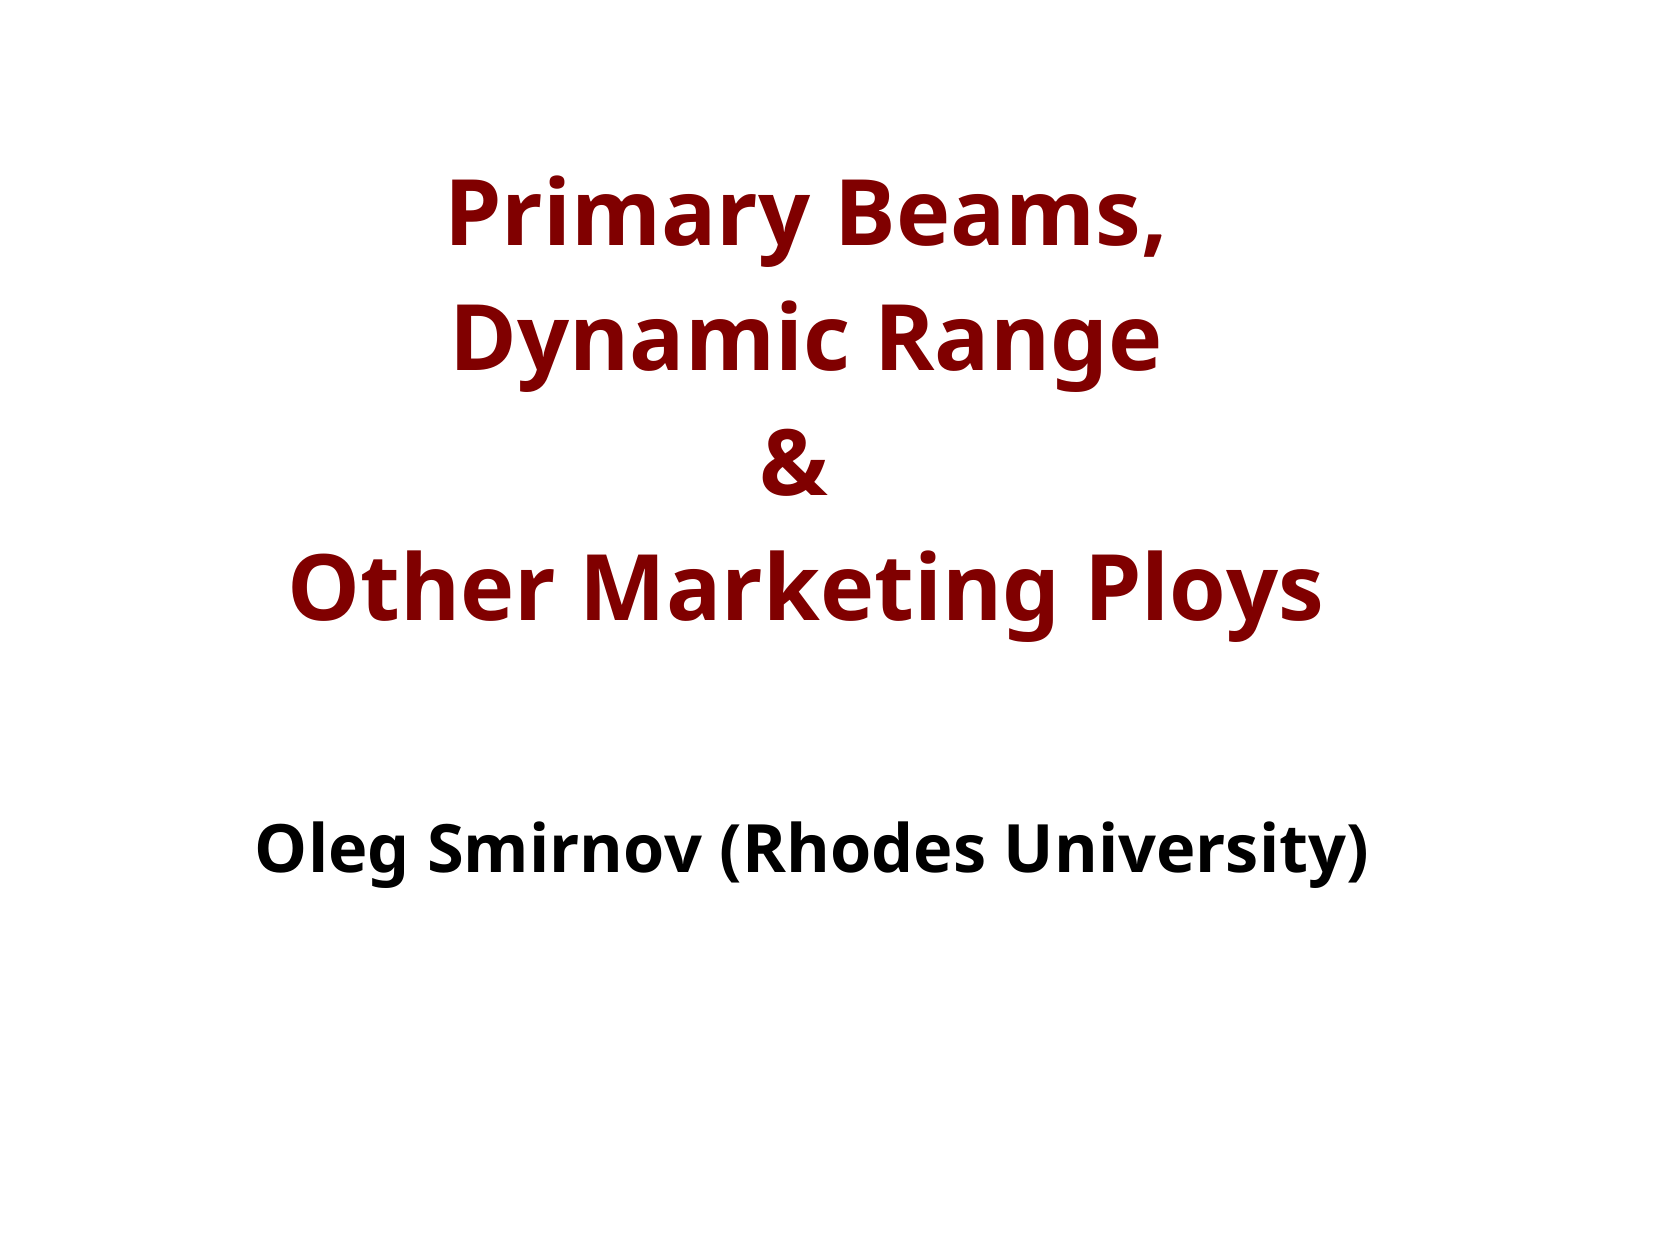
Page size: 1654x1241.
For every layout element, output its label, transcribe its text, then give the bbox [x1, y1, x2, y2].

list Oleg Smirnov (Rhodes University) [11, 710, 1613, 976]
title Primary Beams, Dynamic Range & Other Marketing Ploys [75, 7, 1538, 710]
